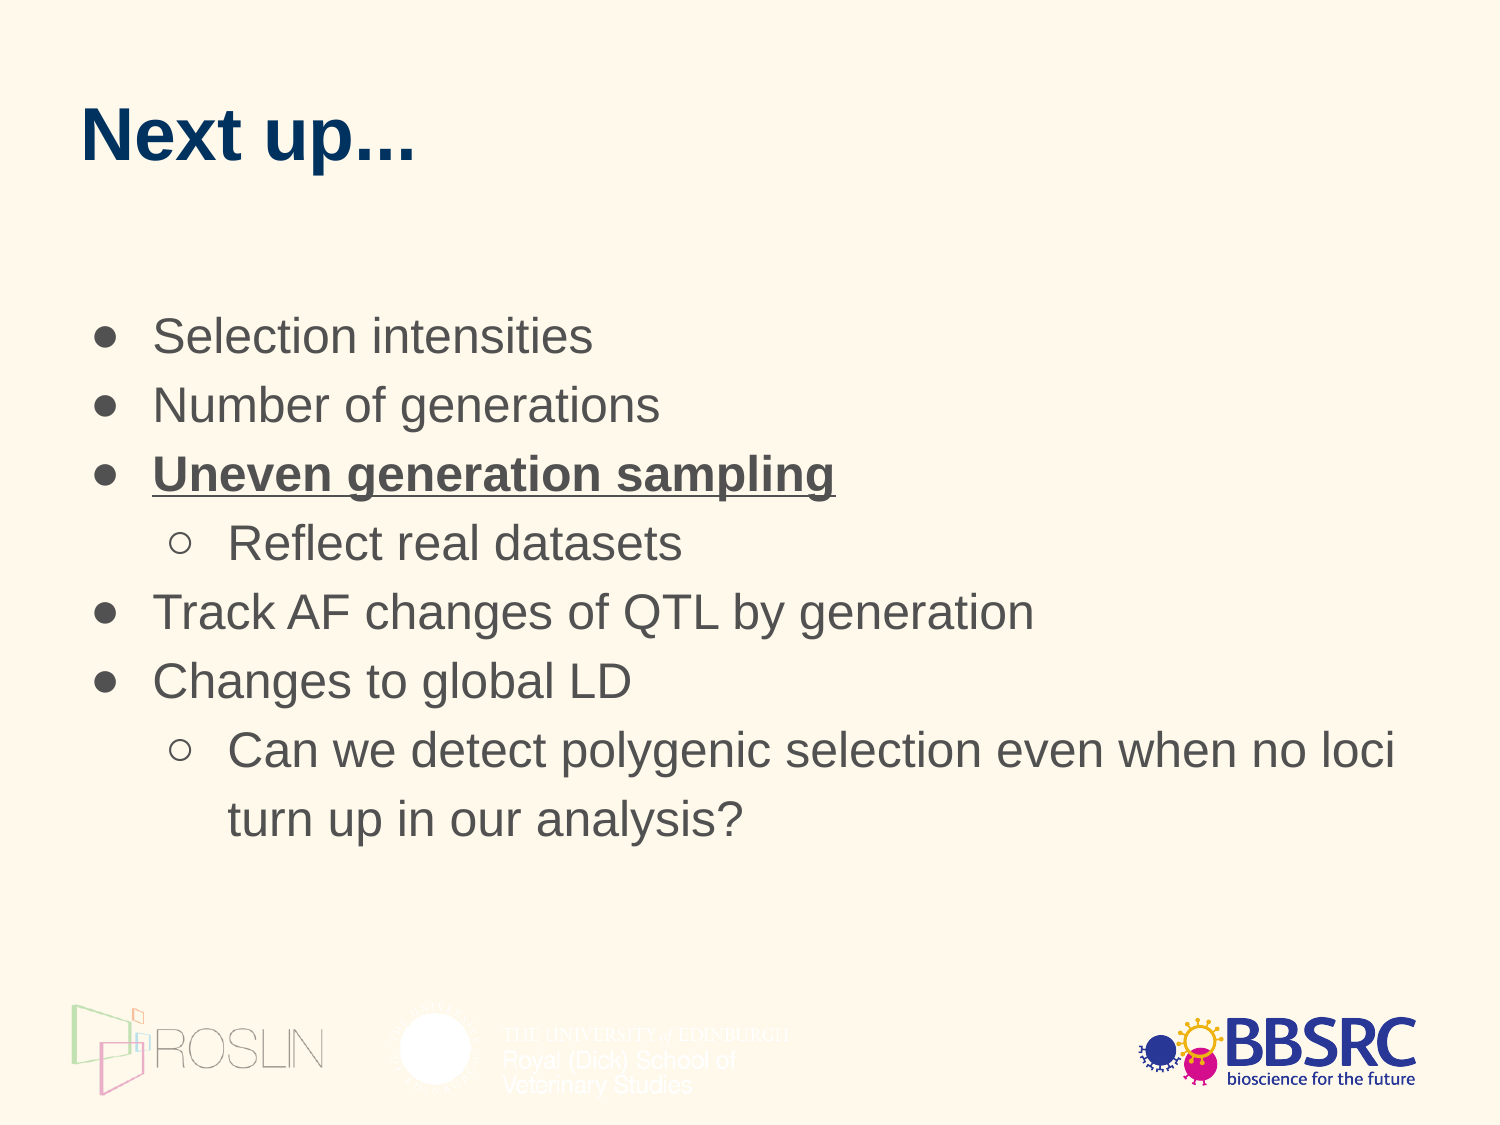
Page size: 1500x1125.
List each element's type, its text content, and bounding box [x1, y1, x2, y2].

picture [1137, 1014, 1416, 1092]
title Next up... [64, 78, 1426, 185]
picture [64, 975, 336, 1118]
list Selection intensities Number of generations Uneven generation sampling Reflect real datasets Track AF changes of QTL by generation Changes to global LD Can we detect polygenic selection even when no loci turn up in our analysis? [62, 287, 1425, 975]
